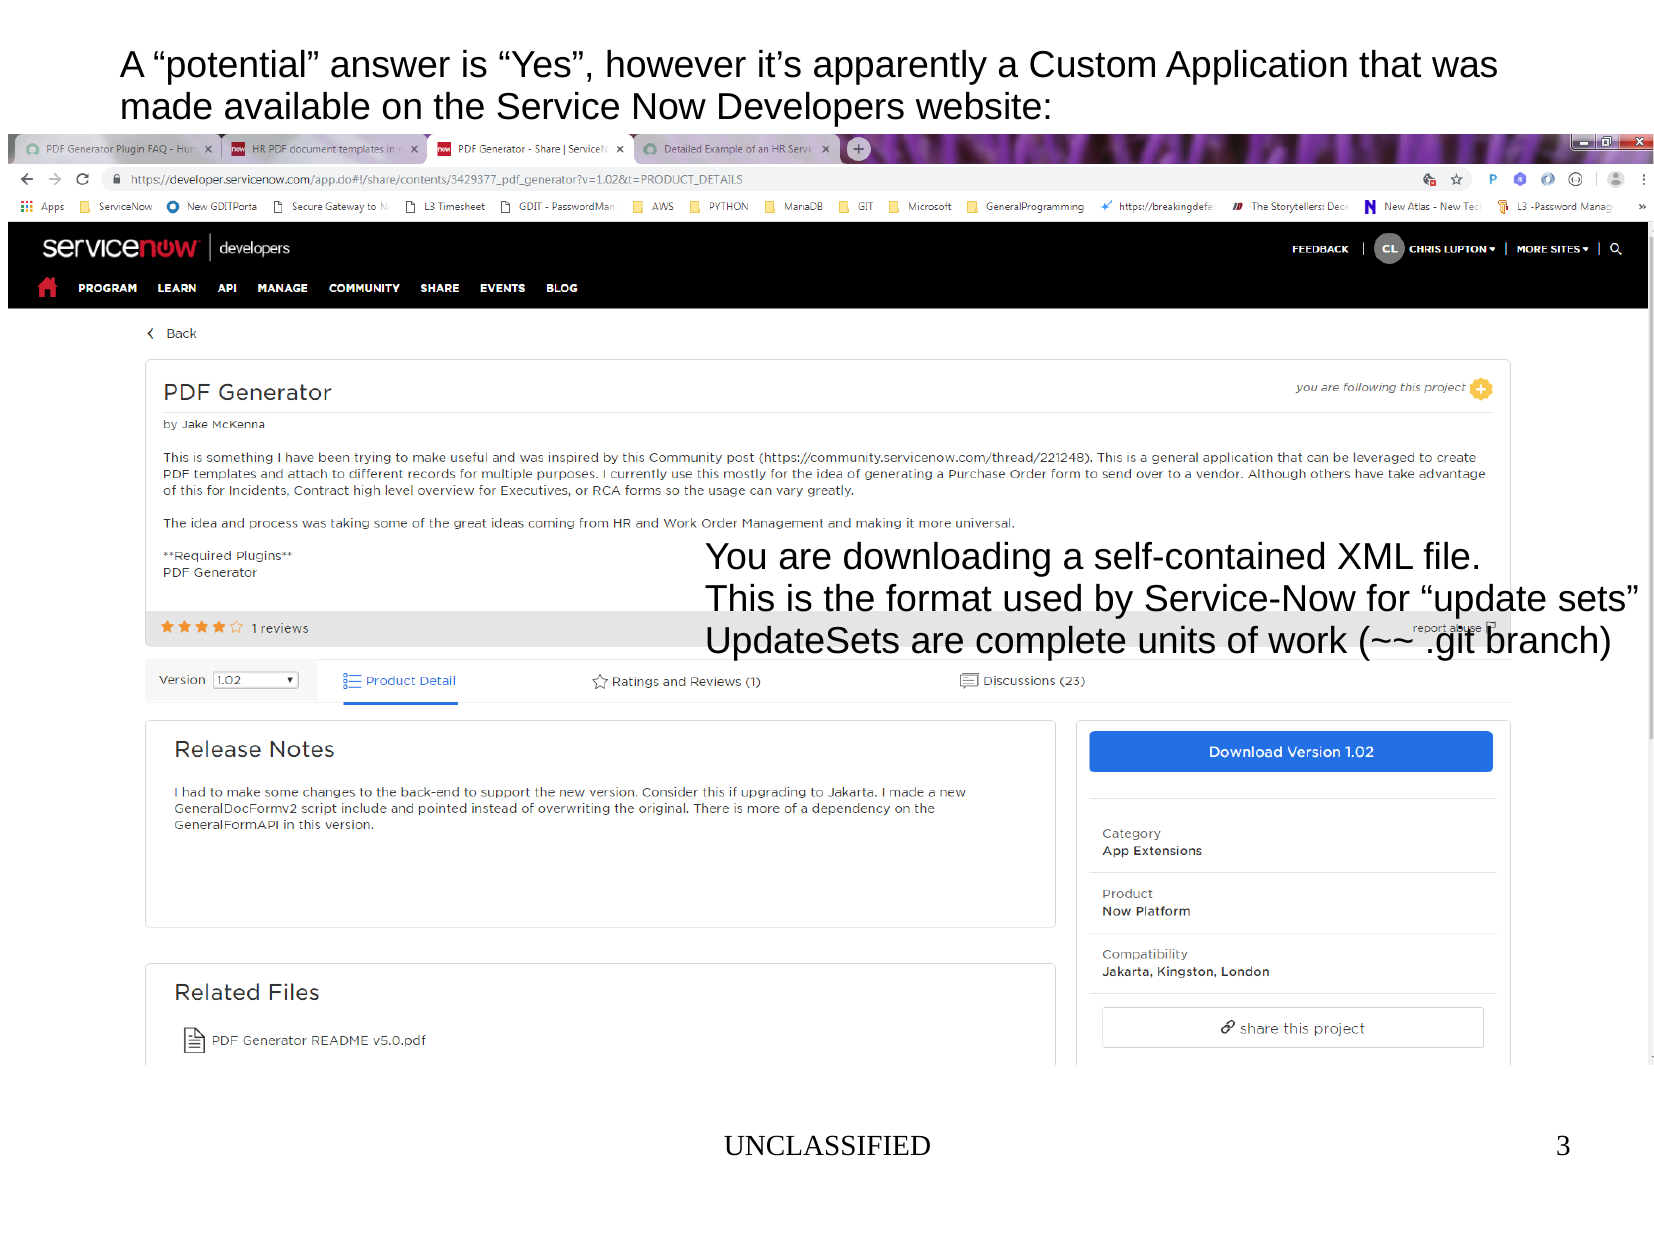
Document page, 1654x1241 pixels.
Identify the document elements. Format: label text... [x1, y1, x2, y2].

text_box You are downloading a self-contained XML file. This is the format used by Service-Now for “update sets” UpdateSets are complete units of work (~~ .git branch) [690, 528, 1654, 676]
text_box A “potential” answer is “Yes”, however it’s apparently a Custom Application that was made available on the Service Now Developers website: https://developer.servicenow.com/app.do#!/share/contents/3429377_pdf_generator?v=1.02&t=PRODUCT_DETAILS [105, 36, 1606, 134]
picture [8, 134, 1654, 1066]
